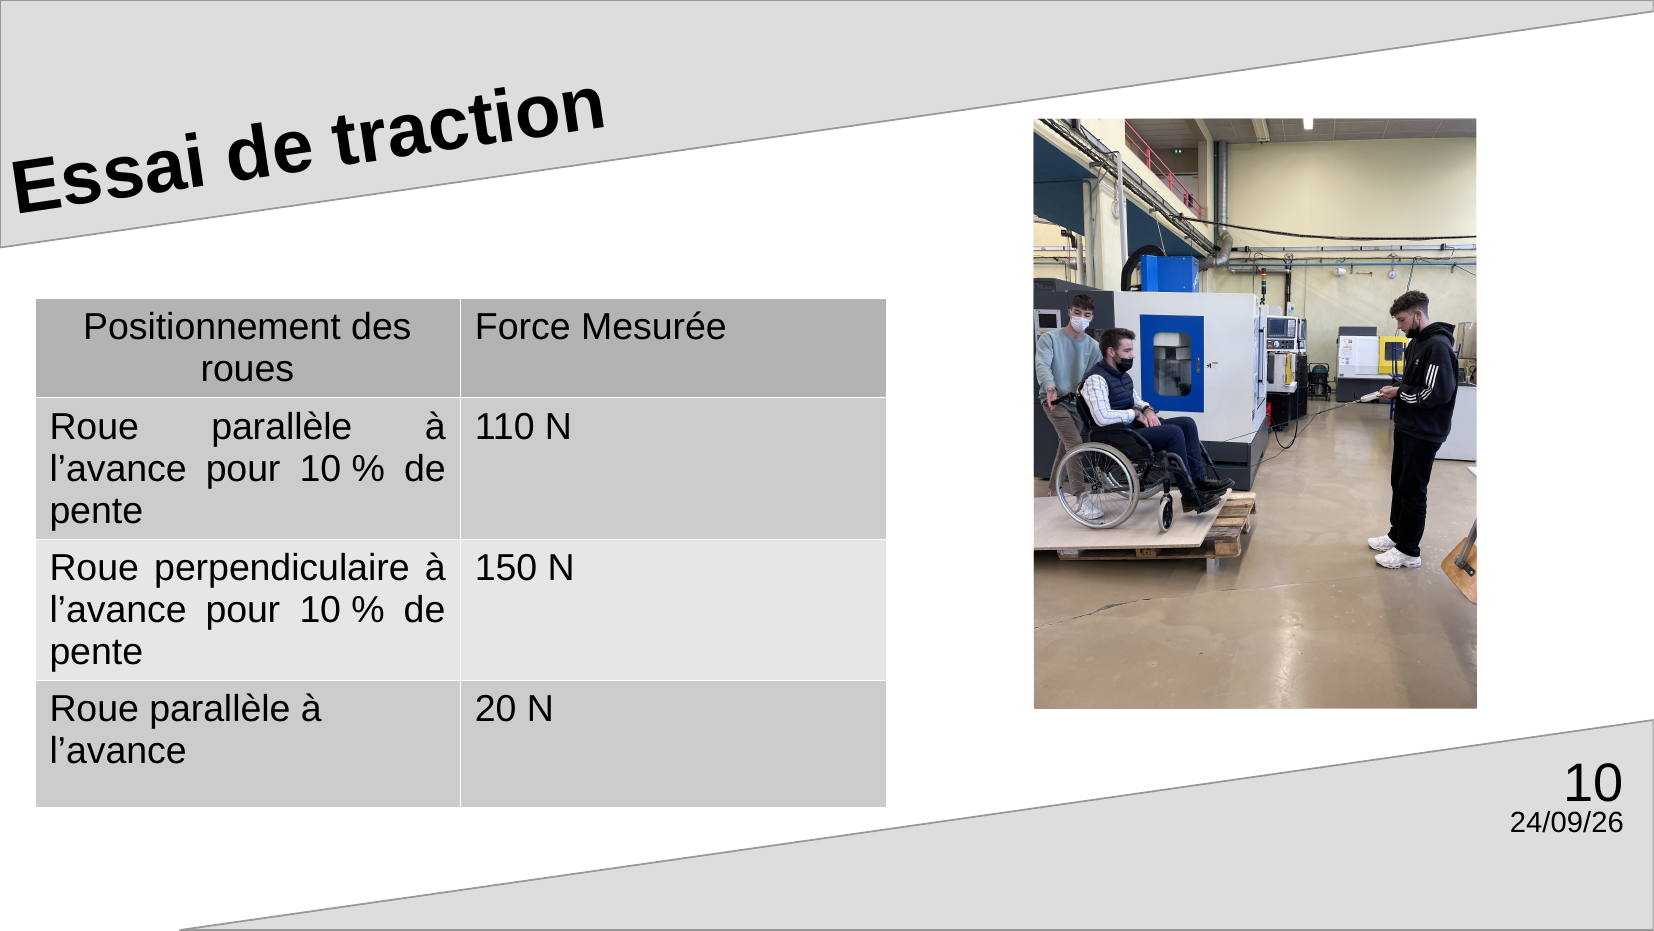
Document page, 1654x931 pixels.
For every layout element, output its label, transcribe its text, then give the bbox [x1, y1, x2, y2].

table_header Positionnement des roues [36, 299, 460, 397]
table_cell Roue perpendiculaire à l’avance pour 10 % de pente [36, 540, 460, 680]
table_header Force Mesurée [461, 299, 886, 397]
table_cell Roue parallèle à l’avance [36, 681, 460, 807]
title Essai de traction [0, 0, 1484, 266]
picture [1033, 118, 1477, 709]
table_cell 20 N [461, 681, 886, 807]
table_cell 150 N [461, 540, 886, 680]
table_cell Roue parallèle à l’avance pour 10 % de pente [36, 398, 460, 539]
table_cell 110 N [461, 398, 886, 539]
